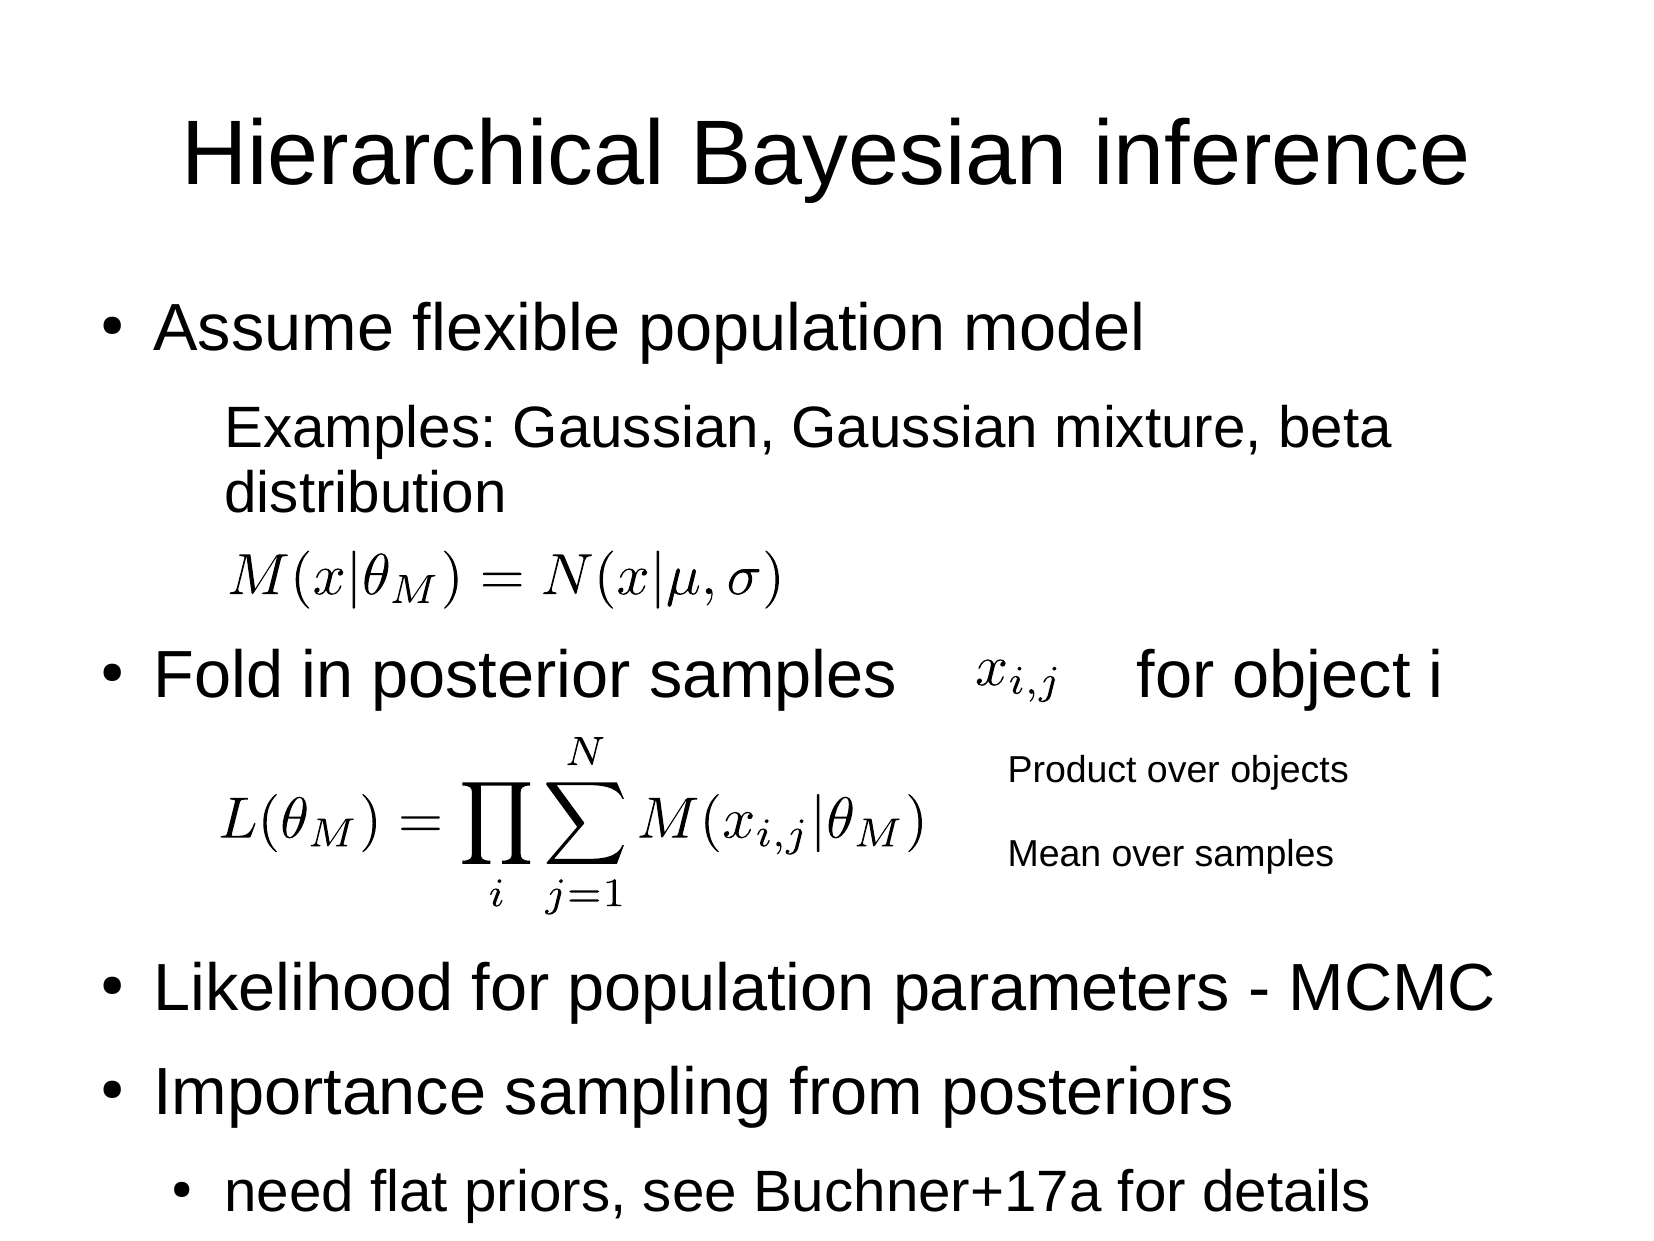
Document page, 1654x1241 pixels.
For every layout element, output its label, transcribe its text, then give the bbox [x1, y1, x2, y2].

text_box [218, 737, 928, 915]
title Hierarchical Bayesian inference [82, 49, 1571, 257]
text_box [227, 550, 785, 609]
text_box Product over objects Mean over samples [993, 740, 1401, 882]
list Assume flexible population model Examples: Gaussian, Gaussian mixture, beta distribution Fold in posterior samples for object i Likelihood for population parameters - MCMC Importance sampling from posteriors need flat priors, see Buchner+17a for details [82, 290, 1571, 1225]
text_box [974, 659, 1061, 703]
